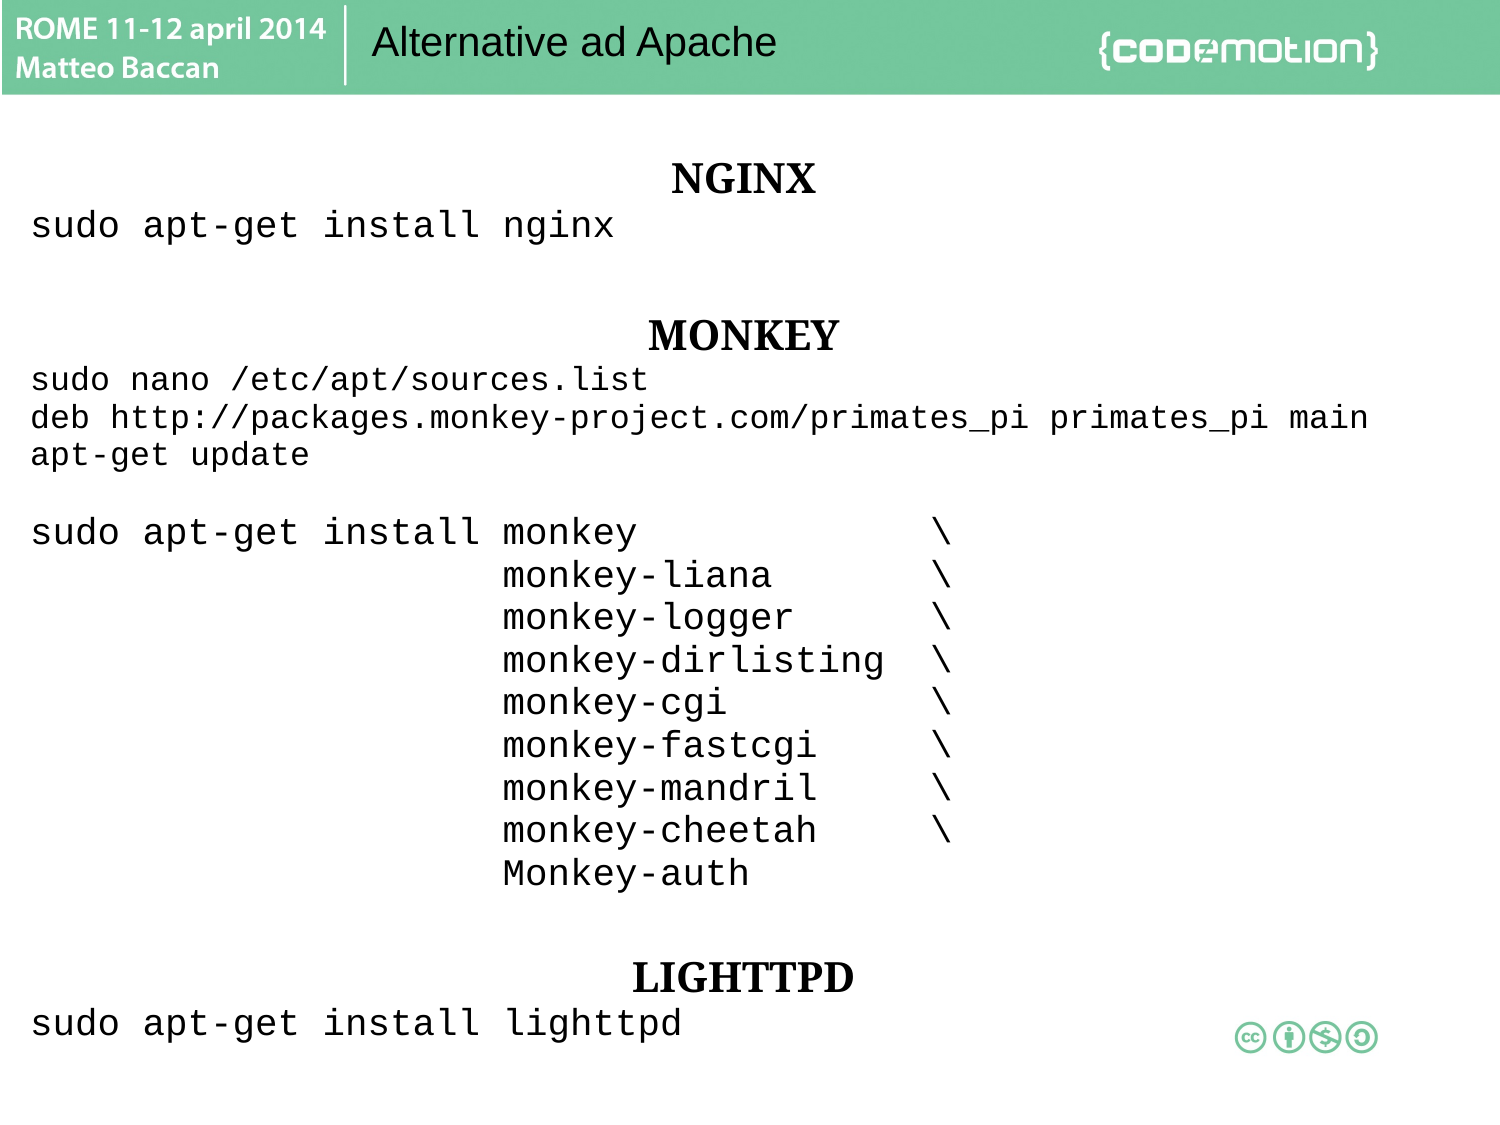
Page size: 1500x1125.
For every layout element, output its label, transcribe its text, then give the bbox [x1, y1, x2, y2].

list Alternative ad Apache [356, 11, 1382, 87]
text_box NGINX sudo apt-get install nginx MONKEY sudo nano /etc/apt/sources.list deb http://packages.monkey-project.com/primates_pi primates_pi main apt-get update sudo apt-get install monkey \ monkey-liana \ monkey-logger \ monkey-dirlisting \ monkey-cgi \ monkey-fastcgi \ monkey-mandril \ monkey-cheetah \ Monkey-auth LIGHTTPD sudo apt-get install lighttpd [15, 141, 1473, 1028]
picture [2, 0, 1500, 1125]
